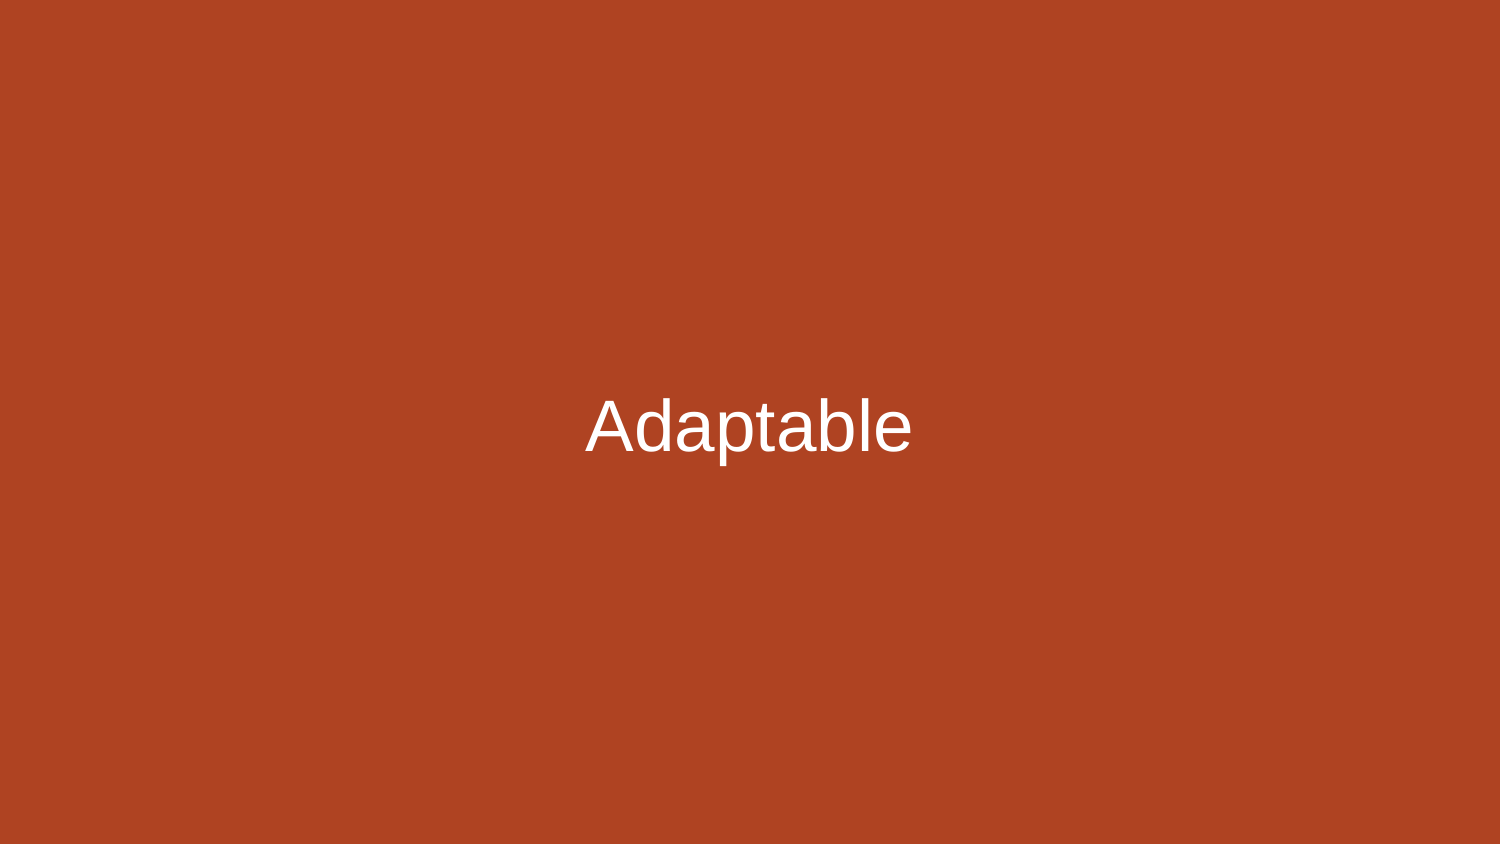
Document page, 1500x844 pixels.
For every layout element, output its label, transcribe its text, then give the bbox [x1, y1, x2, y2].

text_box Adaptable [0, 0, 1500, 844]
